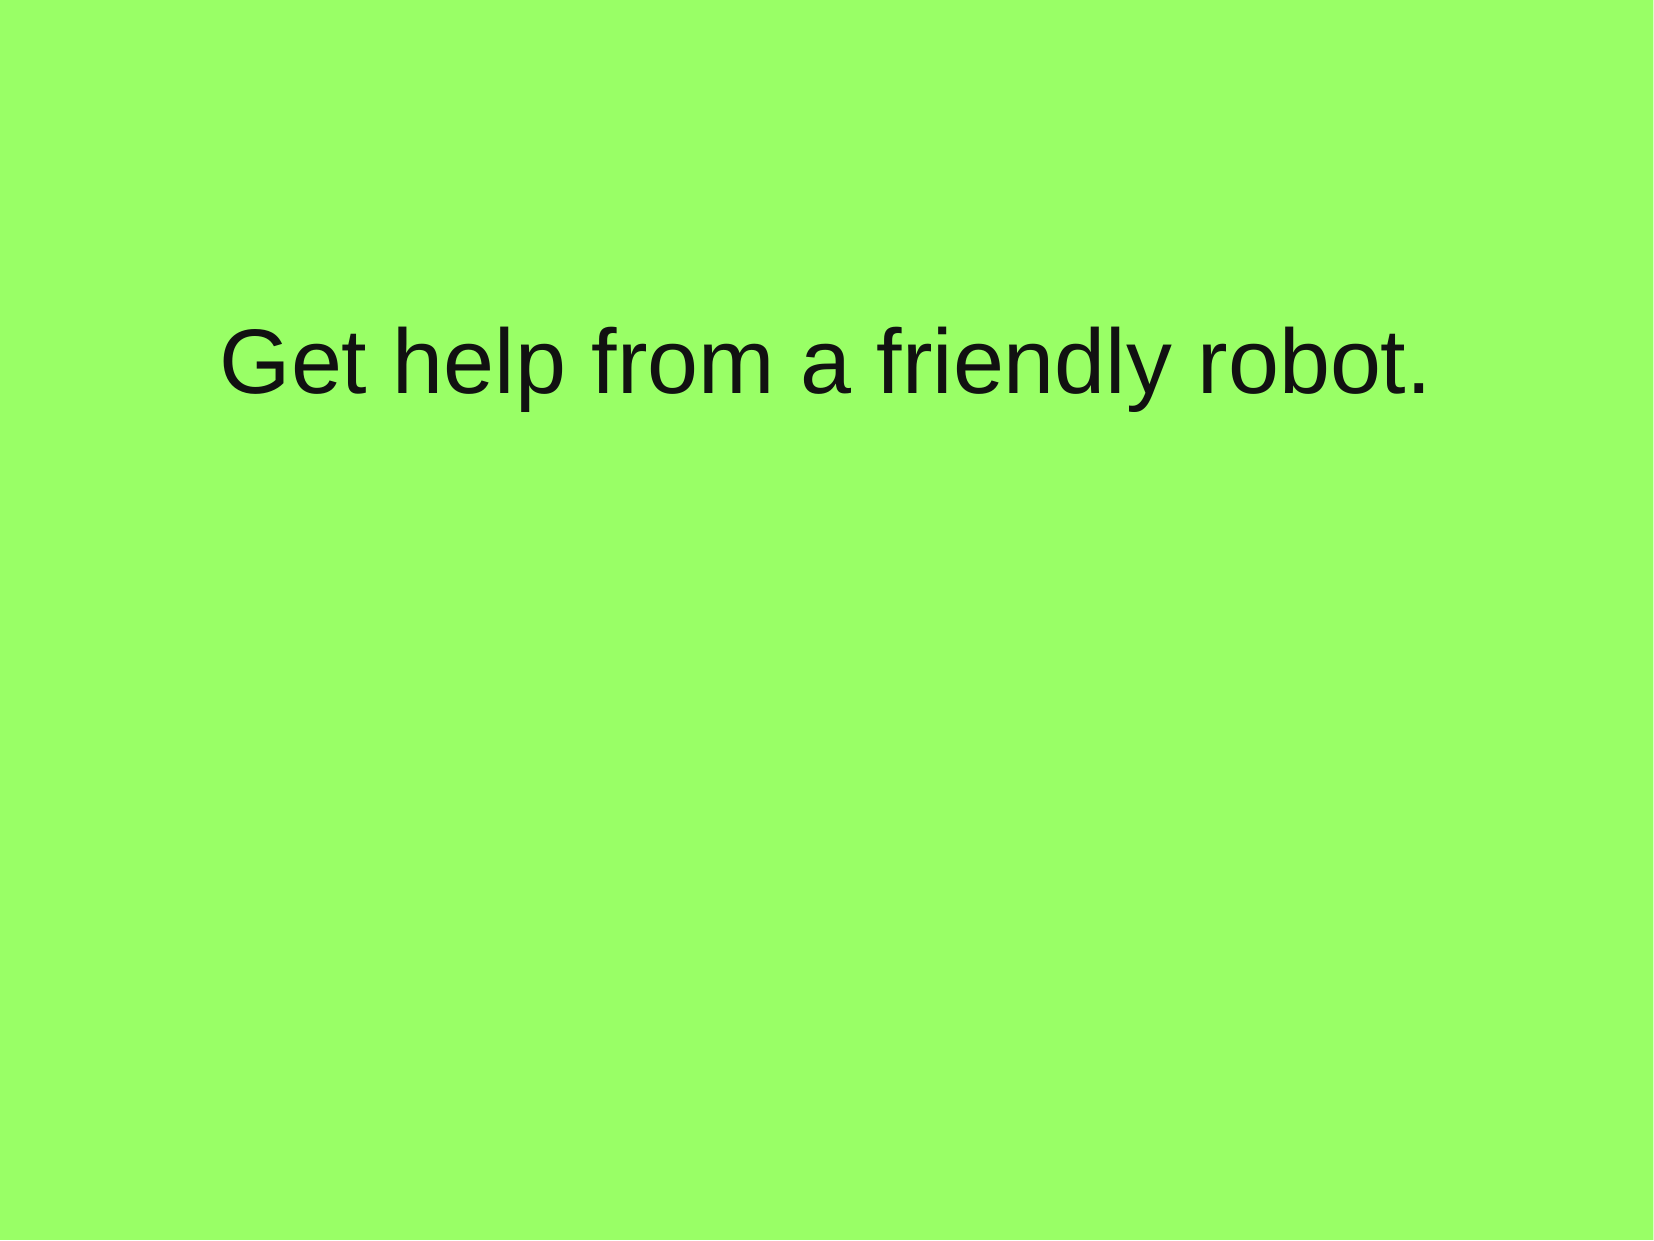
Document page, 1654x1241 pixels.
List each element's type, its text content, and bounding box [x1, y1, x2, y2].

title Get help from a friendly robot. [82, 257, 1571, 466]
